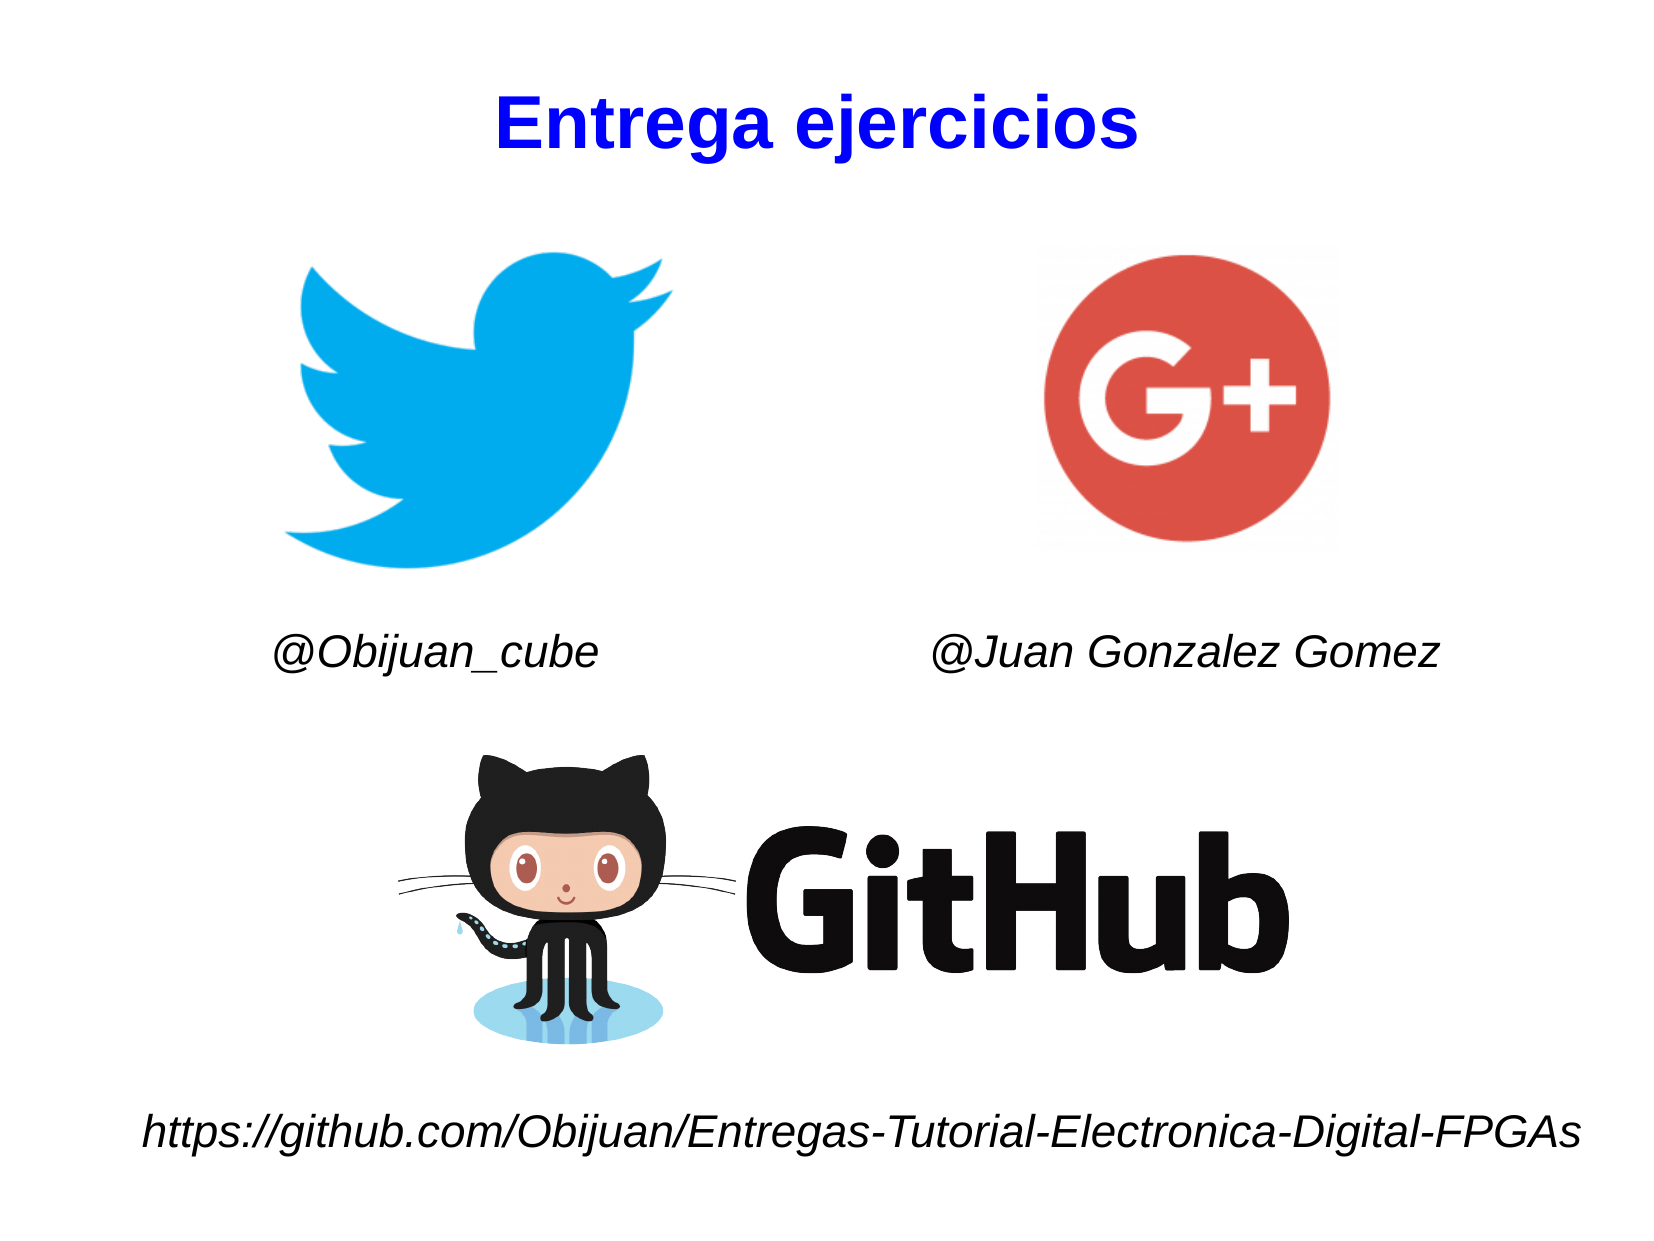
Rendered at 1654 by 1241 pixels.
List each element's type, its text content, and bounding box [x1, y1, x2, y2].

text_box @Juan Gonzalez Gomez [900, 600, 1471, 703]
text_box Entrega ejercicios [90, 73, 1546, 257]
picture [390, 749, 1294, 1051]
picture [225, 221, 730, 601]
picture [1035, 246, 1340, 552]
text_box https://github.com/Obijuan/Entregas-Tutorial-Electronica-Digital-FPGAs [120, 1080, 1606, 1183]
text_box @Obijuan_cube [255, 600, 616, 703]
